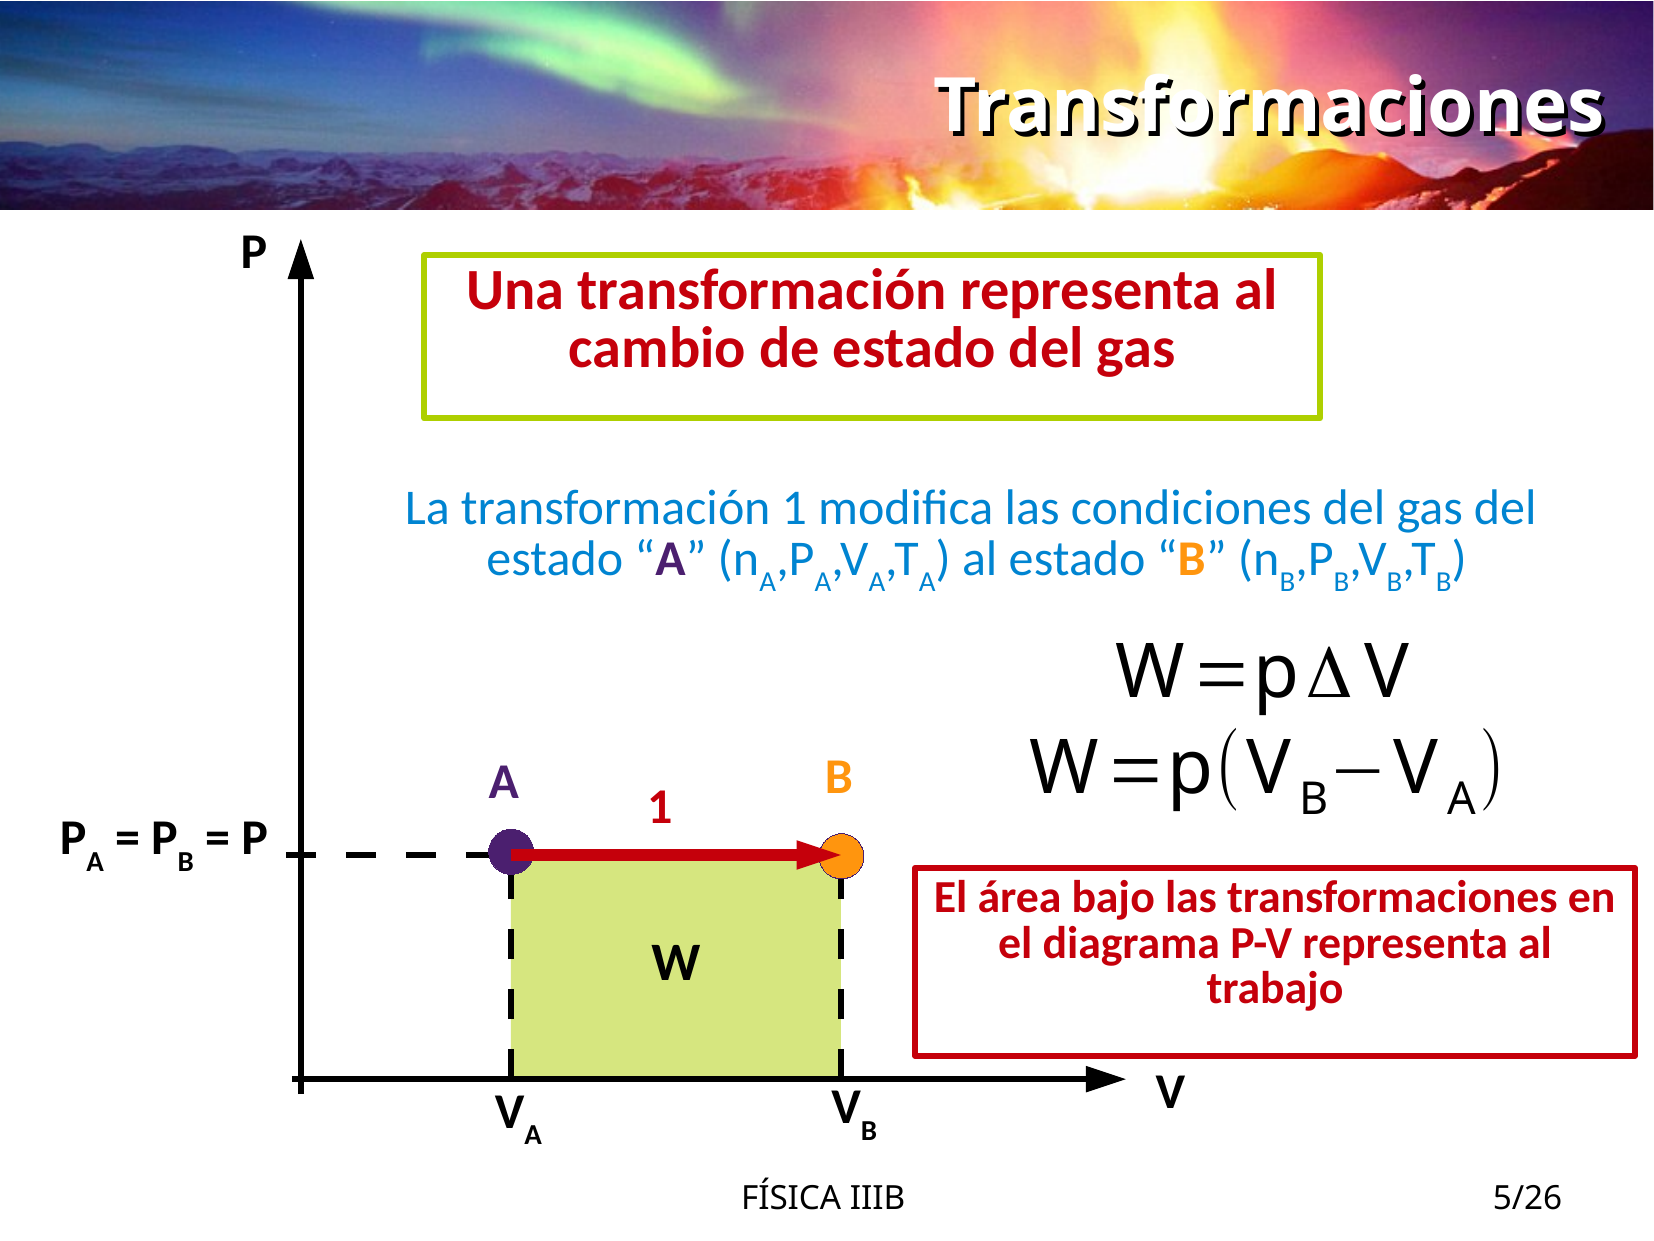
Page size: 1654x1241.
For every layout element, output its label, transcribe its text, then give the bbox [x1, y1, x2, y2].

text_box Una transformación representa al cambio de estado del gas [424, 255, 1321, 419]
text_box La transformación 1 modifica las condiciones del gas del estado “A” (nA,PA,VA,TA) al estado “B” (nB,PB,VB,TB) [390, 480, 1569, 628]
text_box VA [480, 1083, 557, 1171]
title Transformaciones [45, 15, 1606, 191]
text_box P [225, 224, 282, 301]
text_box V [1140, 1064, 1201, 1141]
text_box PA = PB = P [45, 810, 283, 897]
chart [1020, 624, 1512, 827]
text_box VB [816, 1079, 892, 1166]
text_box El área bajo las transformaciones en el diagrama P-V representa al trabajo [915, 867, 1636, 1056]
picture [0, 1, 1654, 210]
text_box B [810, 749, 868, 826]
text_box [820, 833, 864, 879]
text_box [488, 829, 534, 875]
text_box 1 [632, 779, 688, 856]
text_box W [510, 861, 841, 1076]
text_box A [473, 753, 534, 830]
